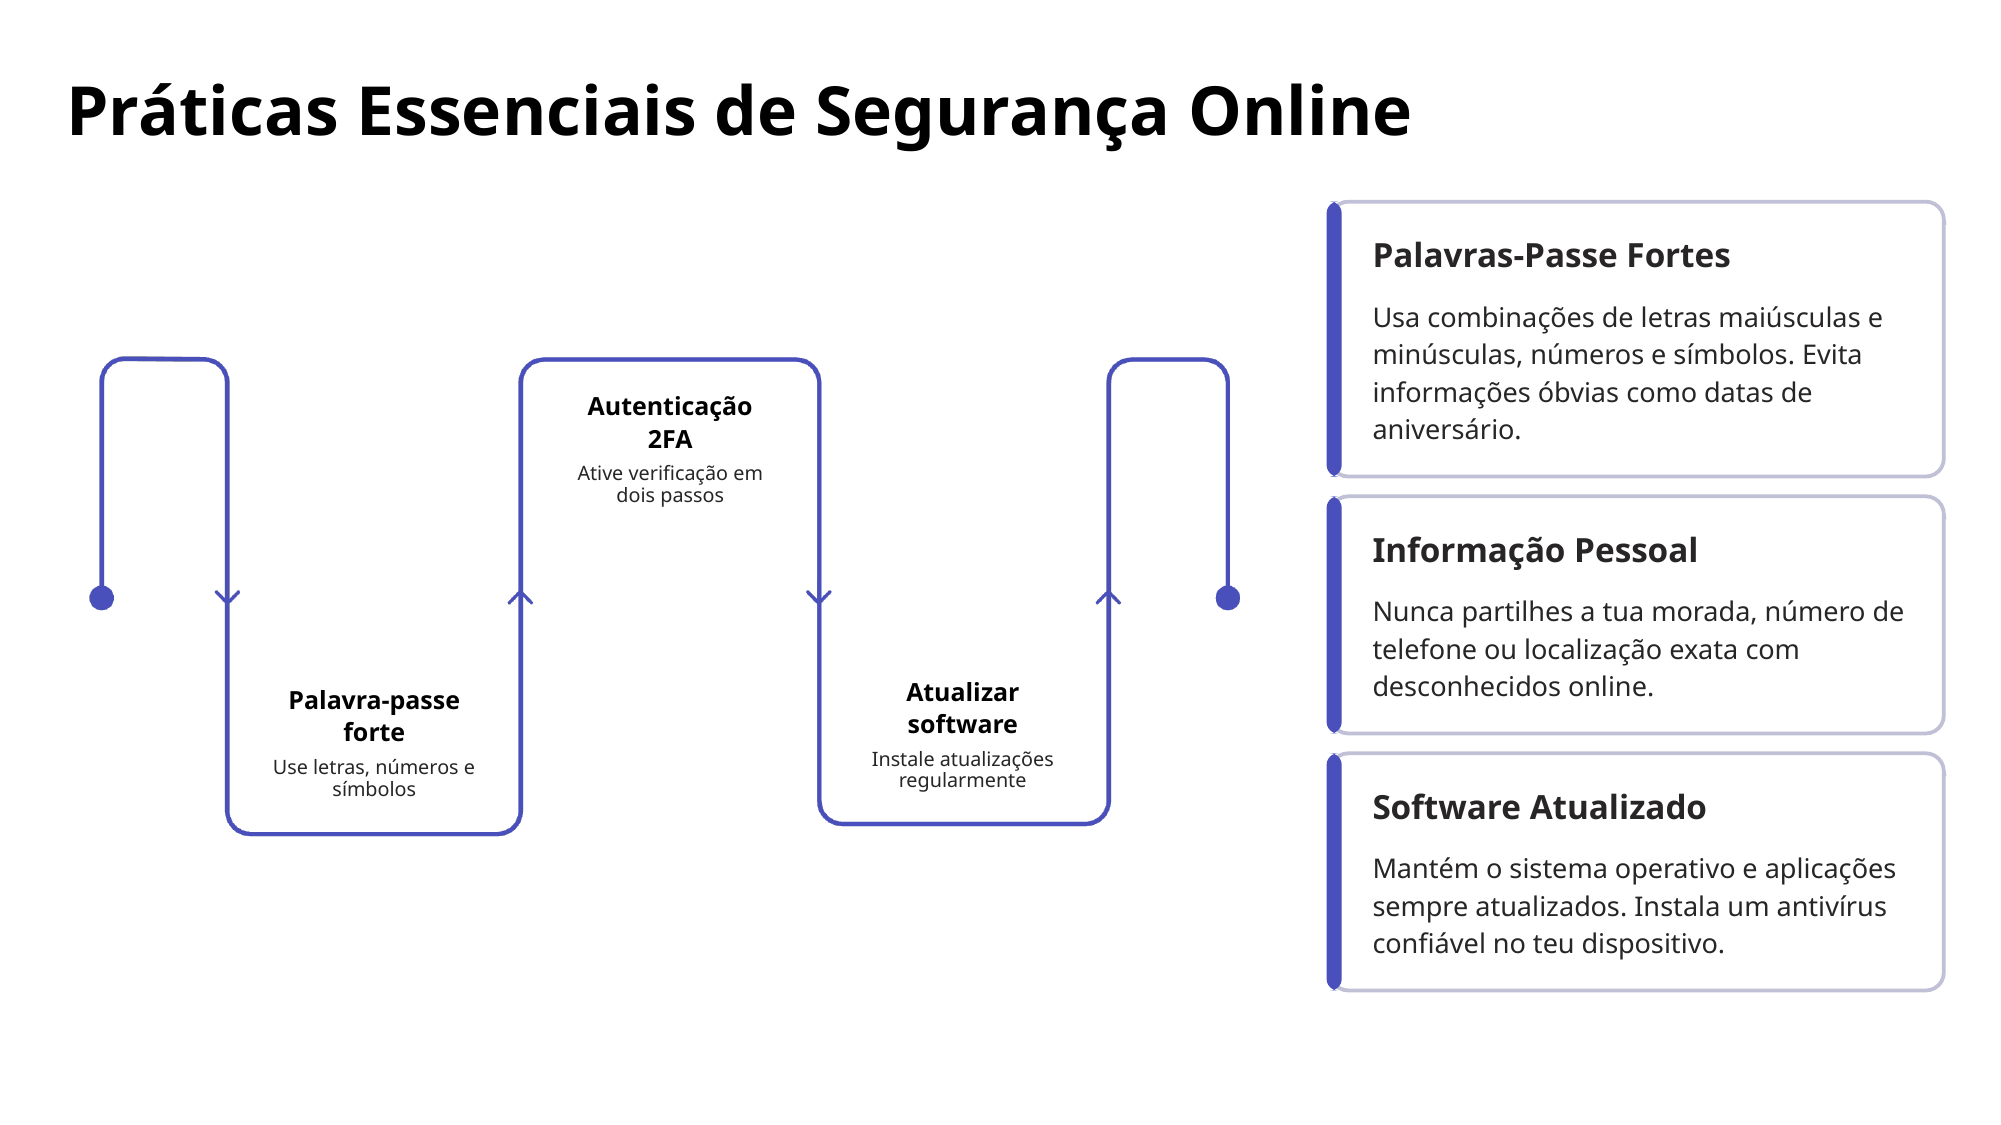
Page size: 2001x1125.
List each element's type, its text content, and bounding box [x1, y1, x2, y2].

text_box Nunca partilhes a tua morada, número de telefone ou localização exata com desconhecidos online. [1373, 590, 1913, 703]
text_box Usa combinações de letras maiúsculas e minúsculas, números e símbolos. Evita informações óbvias como datas de aniversário. [1373, 295, 1913, 446]
text_box [1326, 496, 1944, 734]
text_box Mantém o sistema operativo e aplicações sempre atualizados. Instala um antivírus confiável no teu dispositivo. [1373, 847, 1913, 960]
text_box Palavras-Passe Fortes [1373, 233, 1744, 275]
text_box Instale atualizações regularmente [858, 748, 1068, 793]
text_box Atualizar software [858, 674, 1068, 739]
picture [66, 333, 1263, 859]
text_box Palavra-passe forte [269, 682, 479, 747]
text_box Software Atualizado [1373, 784, 1712, 827]
text_box [1326, 201, 1944, 477]
text_box [1326, 753, 1944, 991]
text_box Ative verificação em dois passos [566, 463, 775, 508]
text_box Autenticação 2FA [566, 389, 775, 453]
text_box Informação Pessoal [1373, 527, 1712, 570]
text_box Use letras, números e símbolos [269, 756, 479, 801]
text_box Práticas Essenciais de Segurança Online [66, 65, 1413, 150]
